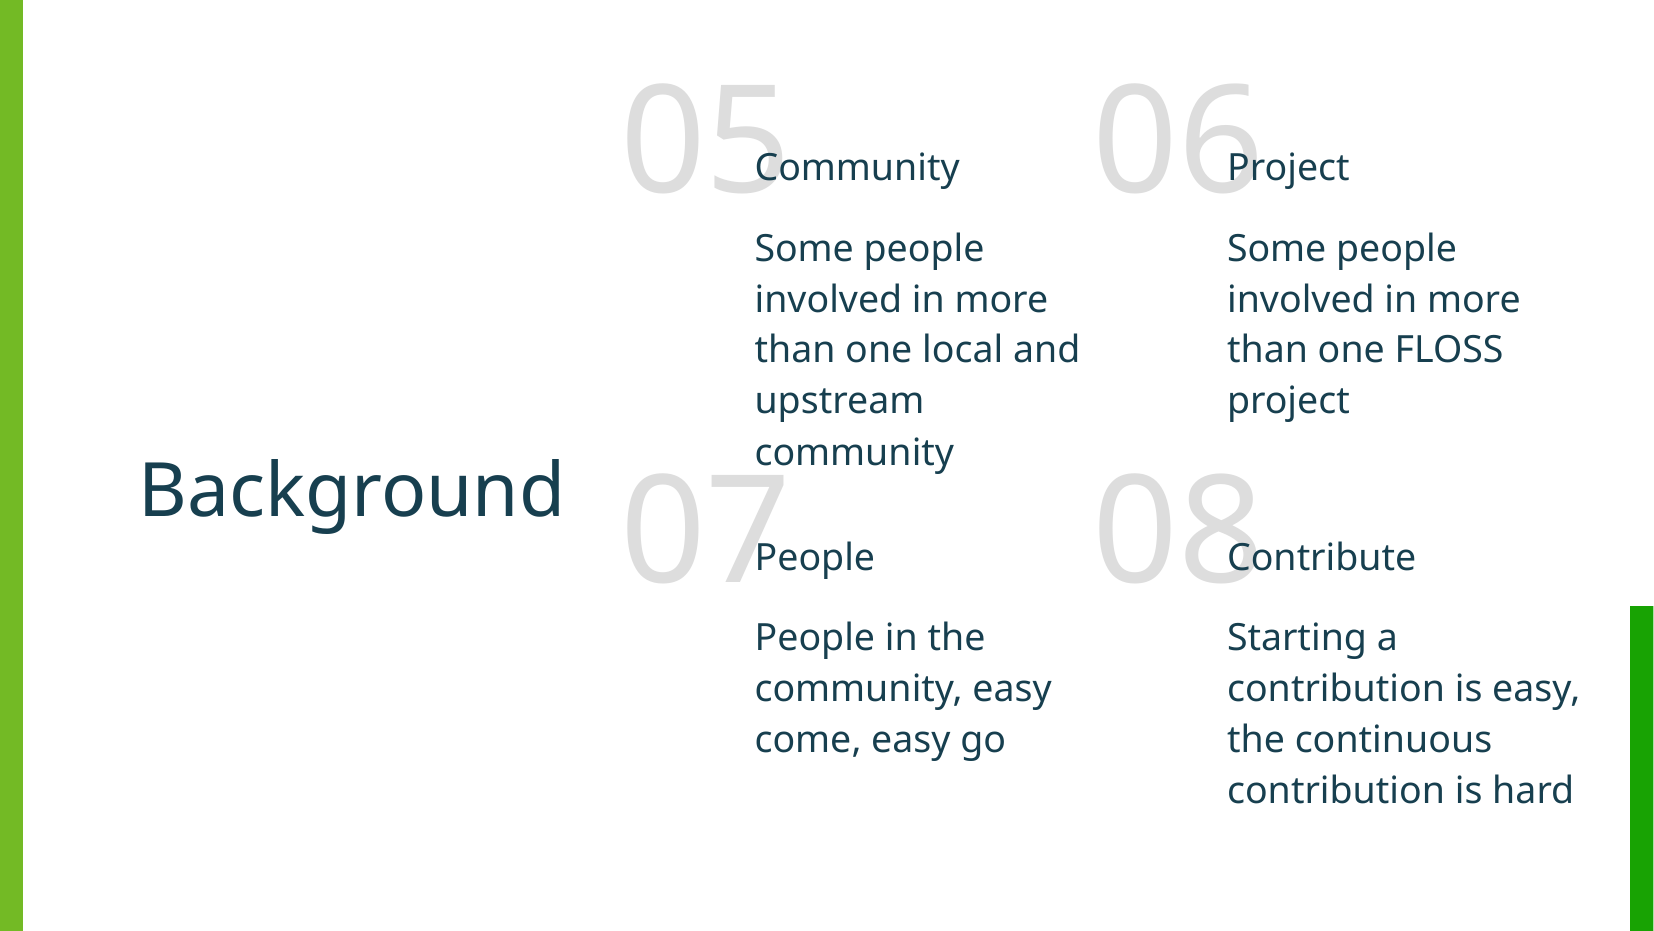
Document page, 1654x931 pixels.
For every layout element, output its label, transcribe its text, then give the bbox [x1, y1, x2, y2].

list Contribute Starting a contribution is easy, the continuous contribution is hard [1156, 530, 1601, 889]
list Project Some people involved in more than one FLOSS project [1156, 140, 1601, 499]
list People People in the community, easy come, easy go [683, 530, 1129, 889]
title Background [70, 217, 634, 757]
list Community Some people involved in more than one local and upstream community [683, 140, 1129, 499]
list 07 [634, 421, 819, 630]
list 05 [548, 32, 819, 241]
list 08 [1021, 421, 1292, 630]
list 06 [1021, 32, 1292, 241]
